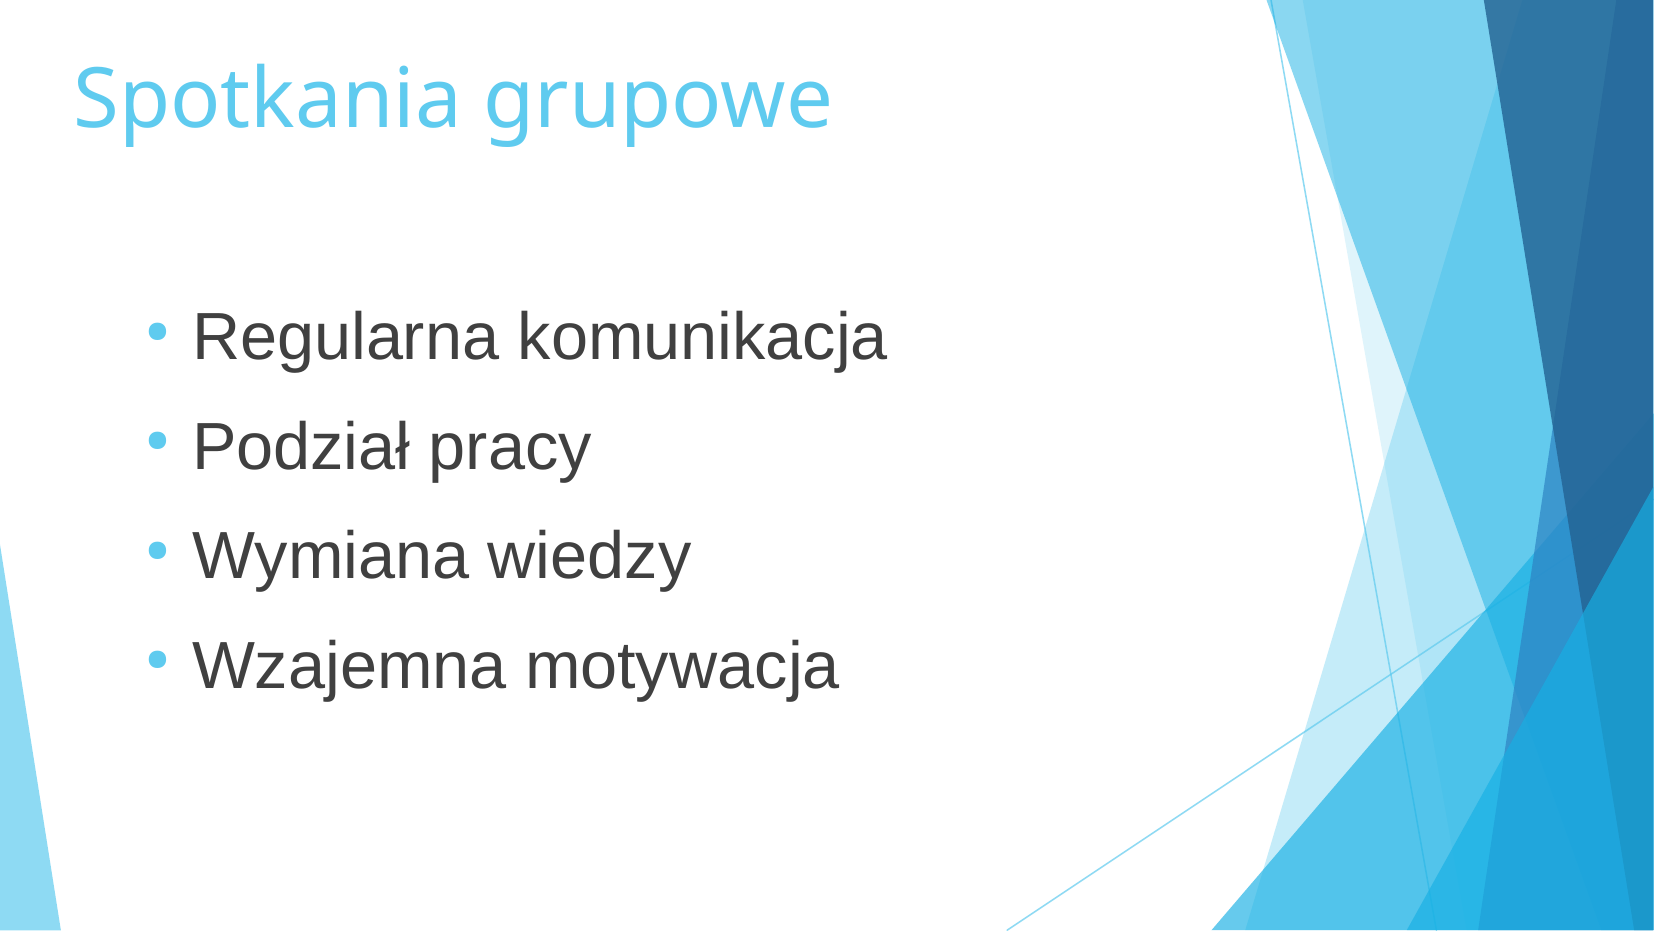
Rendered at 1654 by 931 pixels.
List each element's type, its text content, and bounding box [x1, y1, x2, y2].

list Regularna komunikacja Podział pracy Wymiana wiedzy Wzajemna motywacja [0, 285, 1489, 826]
title Spotkania grupowe [0, 36, 1489, 193]
